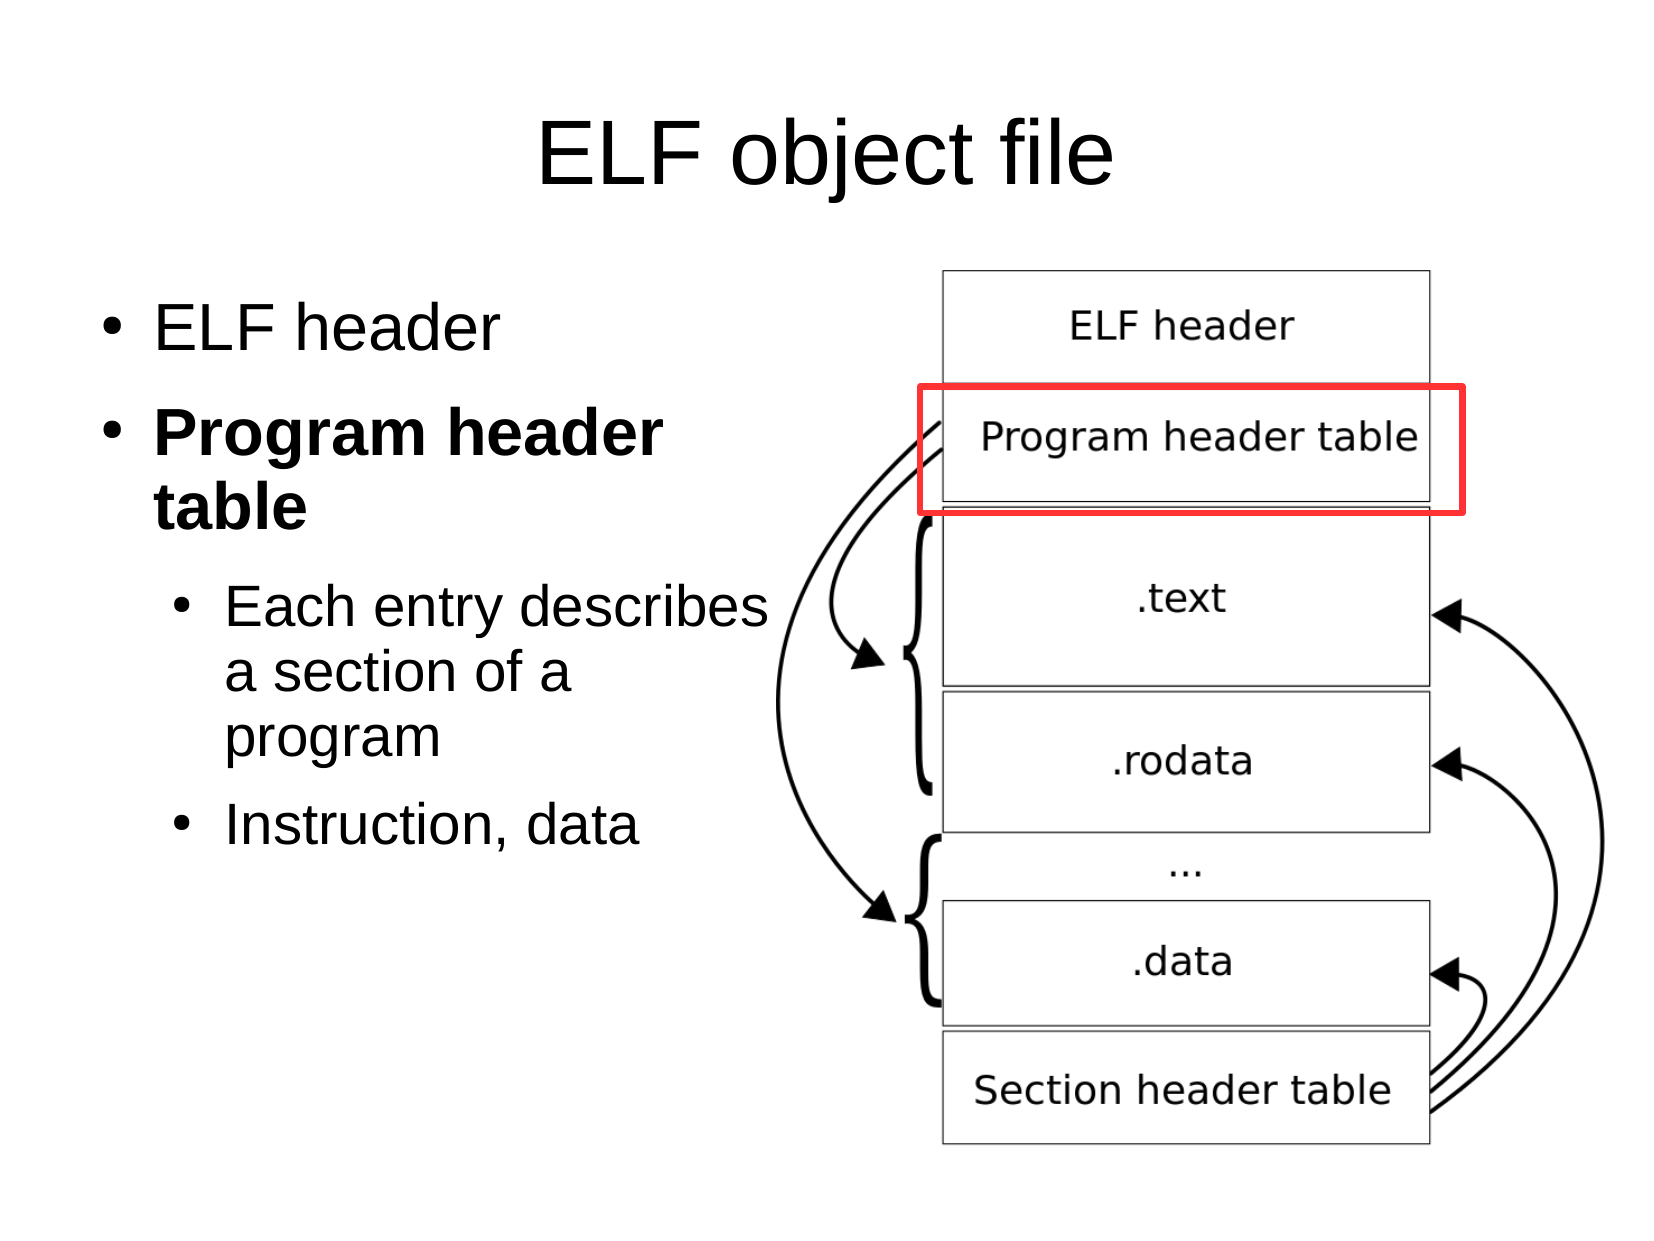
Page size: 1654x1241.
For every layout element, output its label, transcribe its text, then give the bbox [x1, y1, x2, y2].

title ELF object file [82, 49, 1571, 257]
list ELF header Program header table Each entry describes a section of a program Instruction, data [82, 290, 776, 1010]
picture [776, 250, 1605, 1169]
